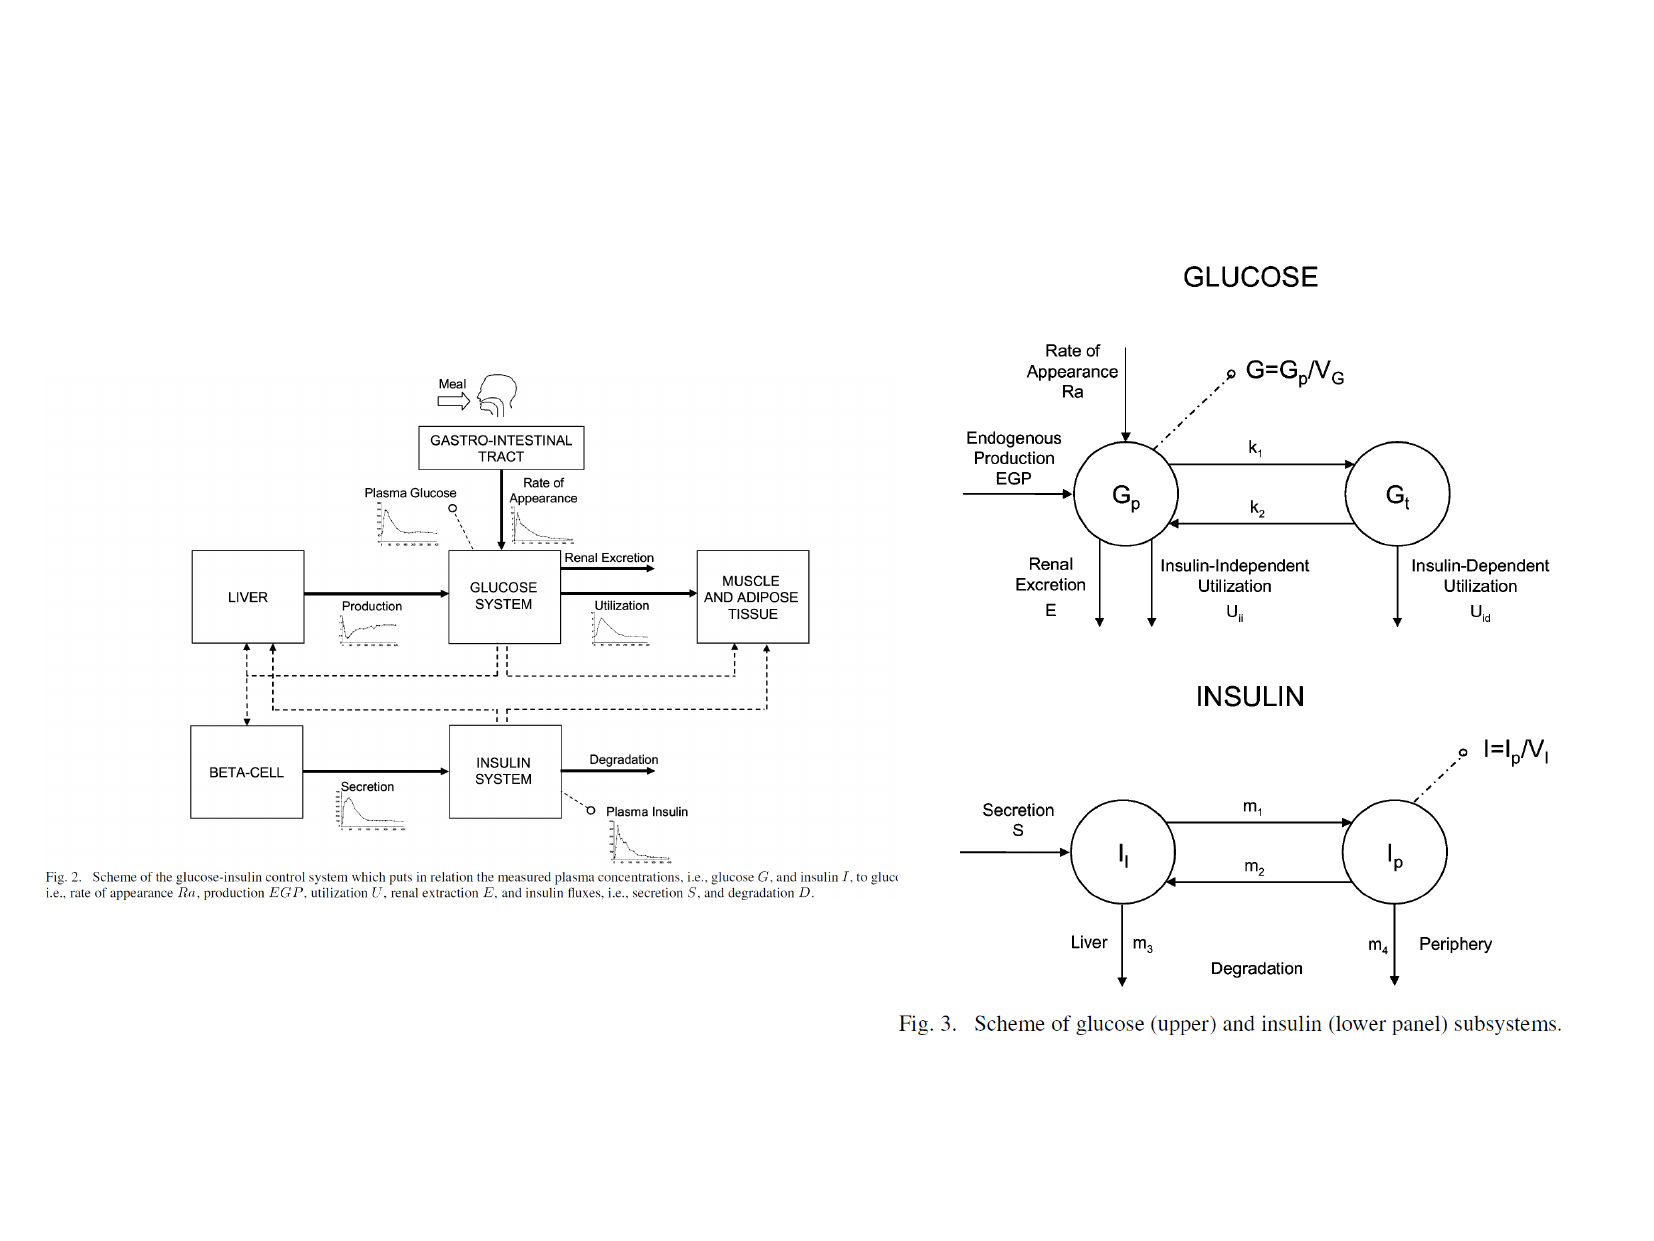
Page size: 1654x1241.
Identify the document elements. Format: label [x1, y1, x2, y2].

picture [45, 266, 1561, 1036]
